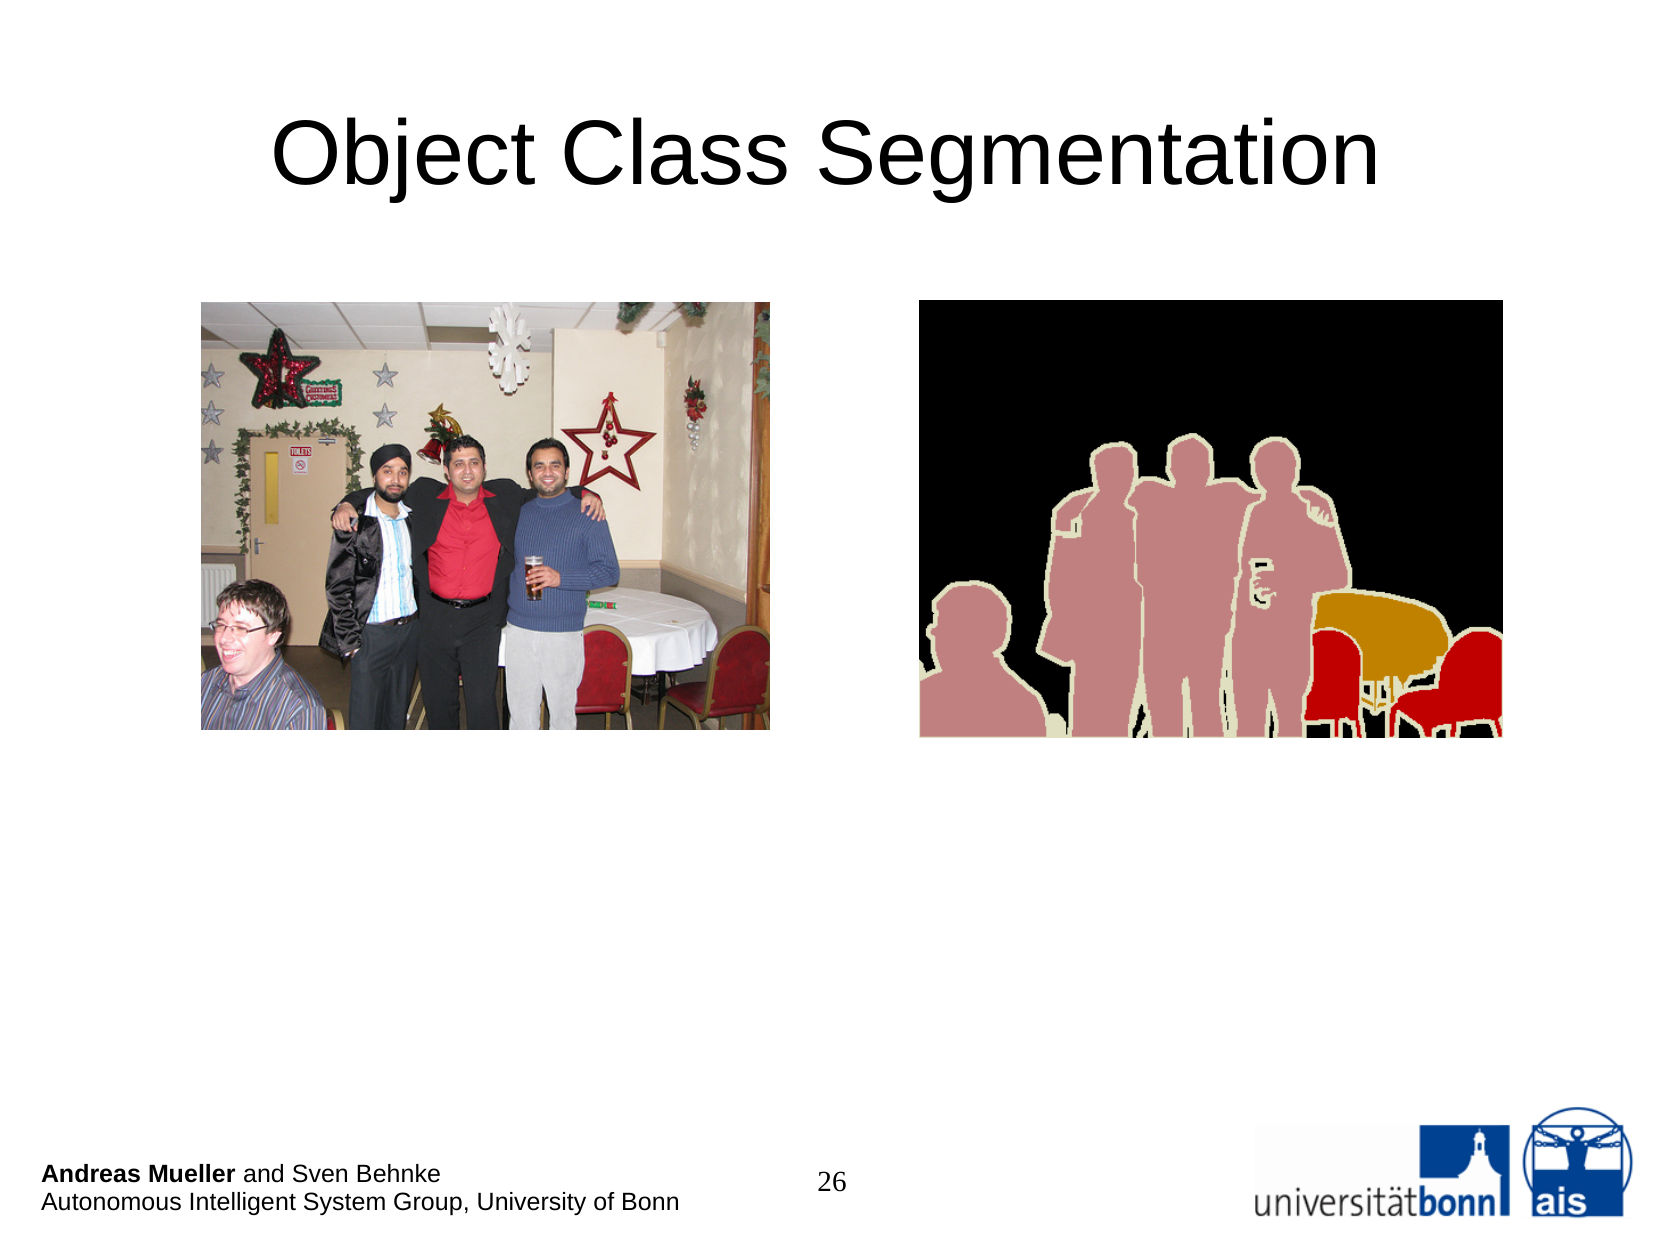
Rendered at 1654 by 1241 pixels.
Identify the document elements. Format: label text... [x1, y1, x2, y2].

title Object Class Segmentation [82, 49, 1571, 257]
picture [919, 300, 1503, 738]
picture [1255, 1106, 1635, 1220]
picture [201, 302, 770, 730]
